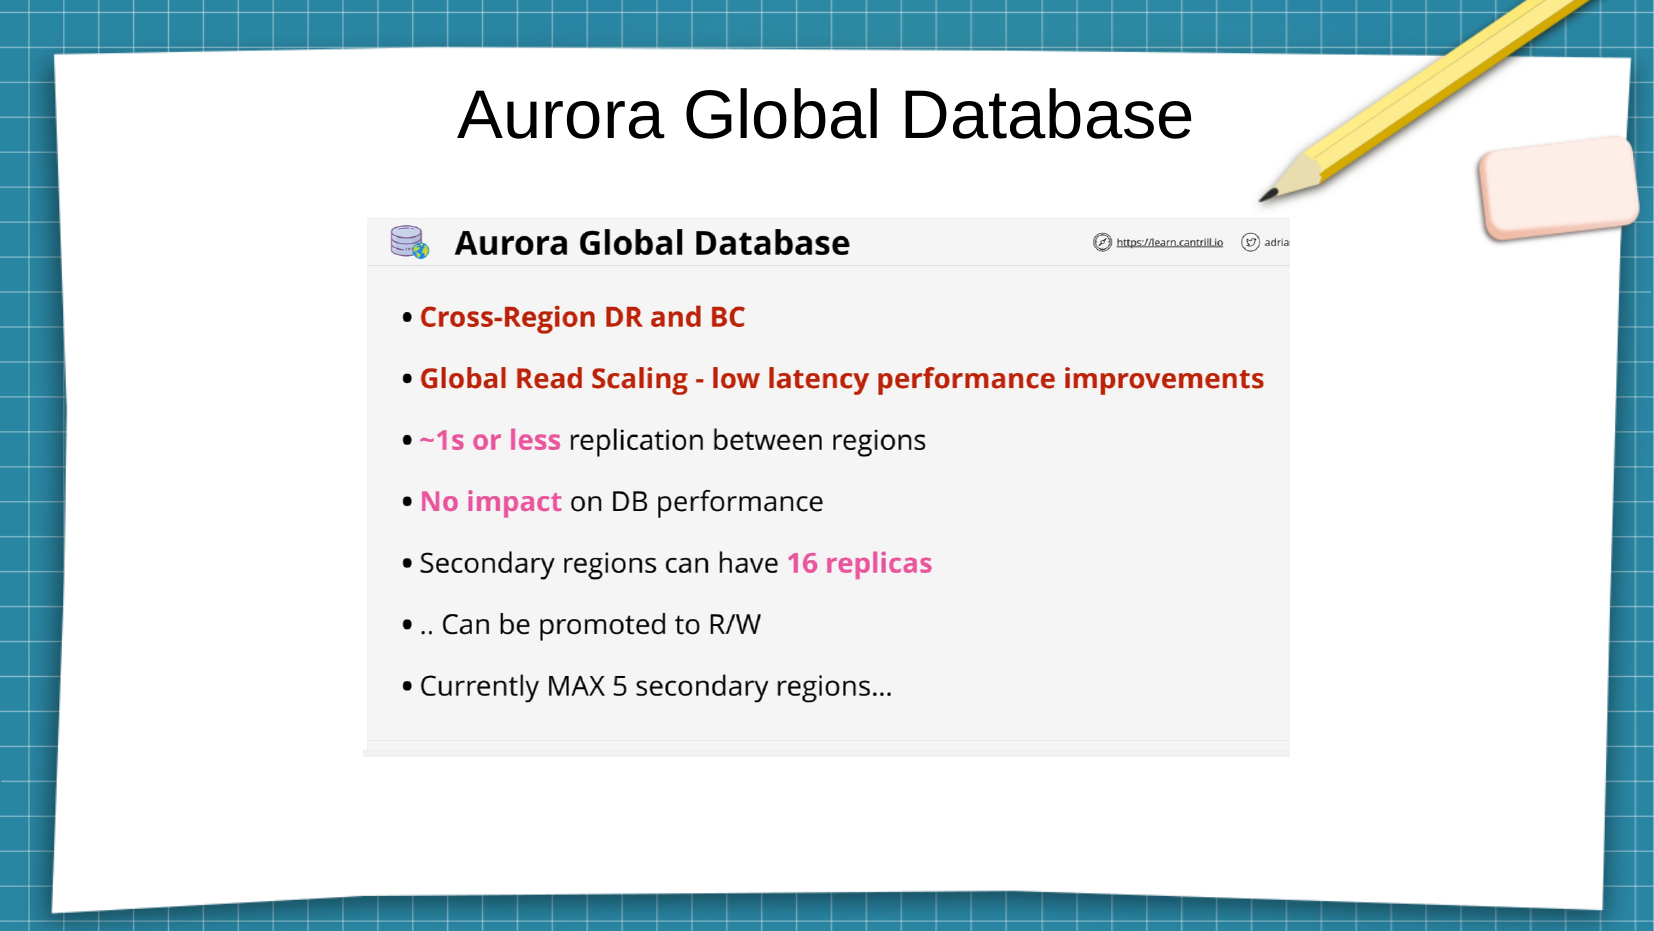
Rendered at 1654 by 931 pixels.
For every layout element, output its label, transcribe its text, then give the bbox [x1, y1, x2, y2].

picture [0, 0, 1654, 931]
title Aurora Global Database [82, 37, 1571, 193]
